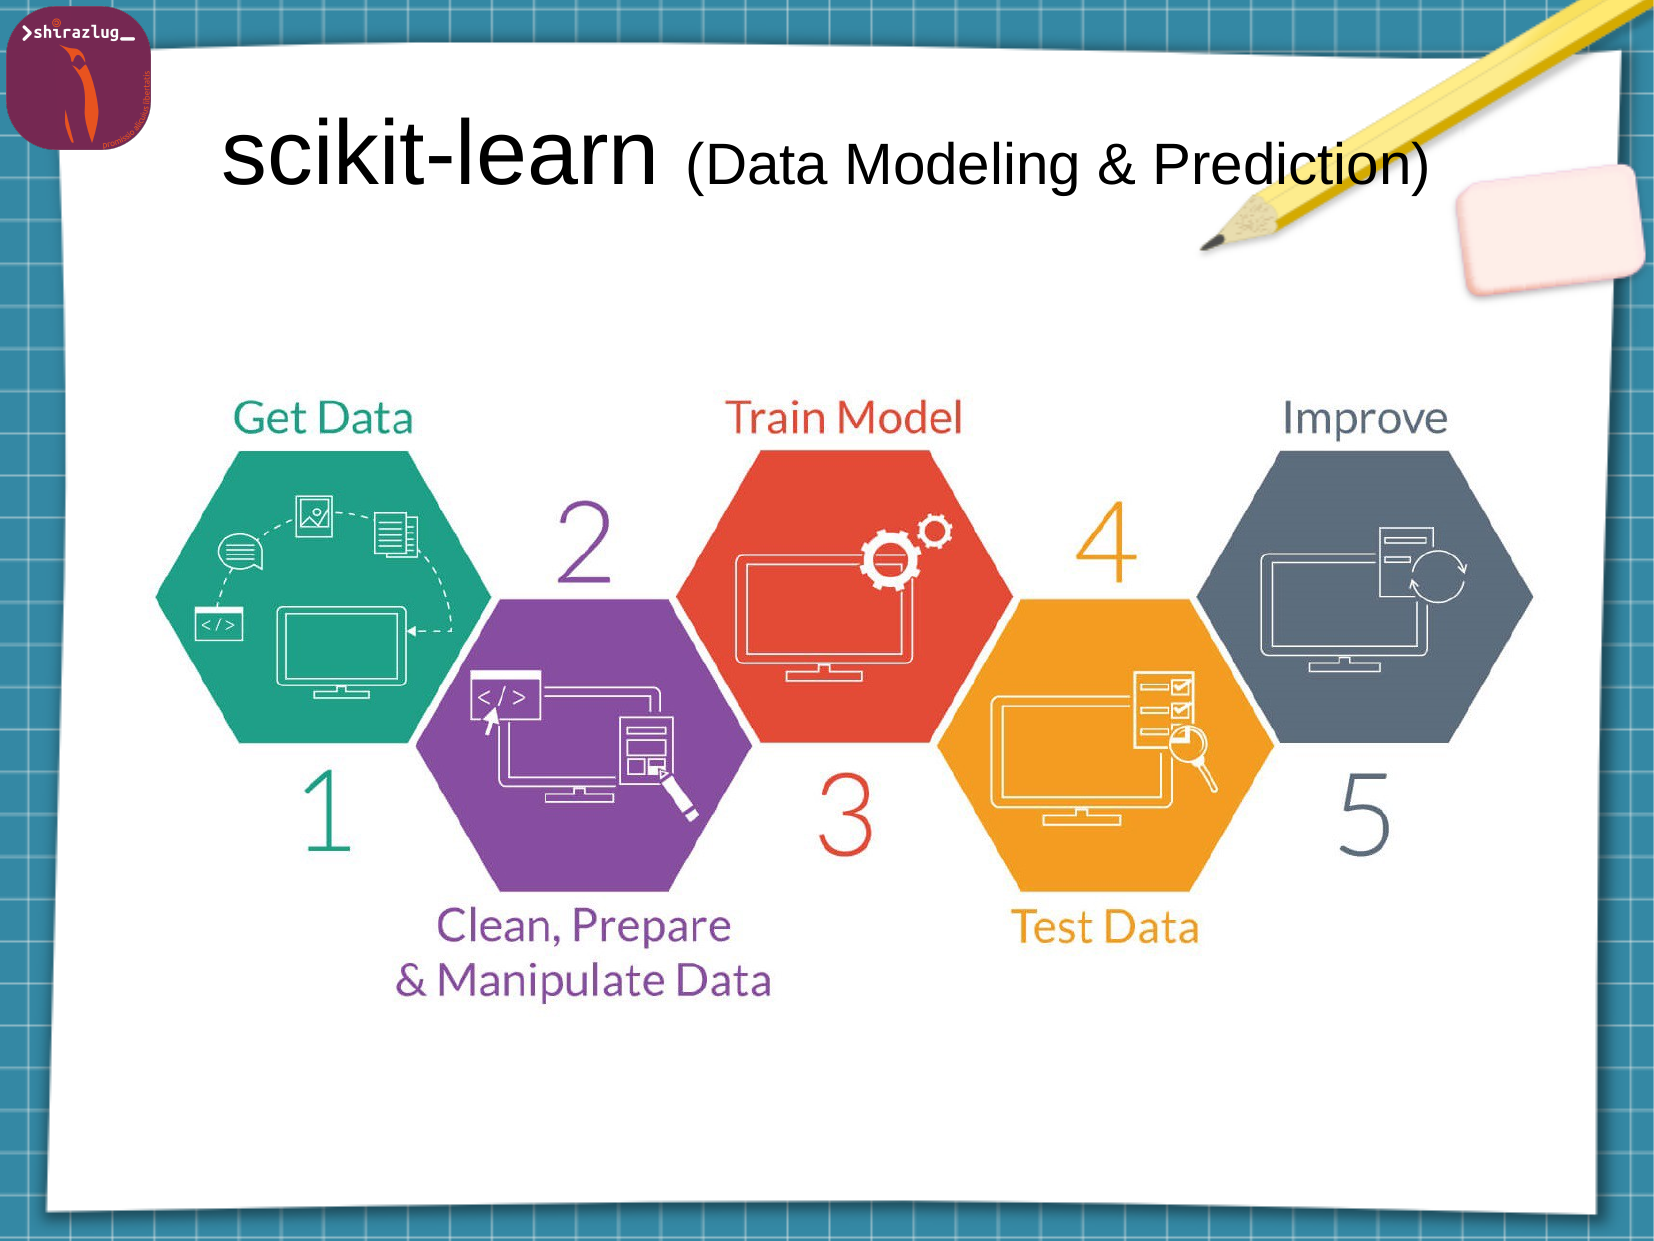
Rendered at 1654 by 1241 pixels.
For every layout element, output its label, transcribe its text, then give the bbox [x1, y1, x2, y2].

title scikit-learn (Data Modeling & Prediction) [82, 49, 1571, 257]
picture [0, 0, 1654, 1241]
